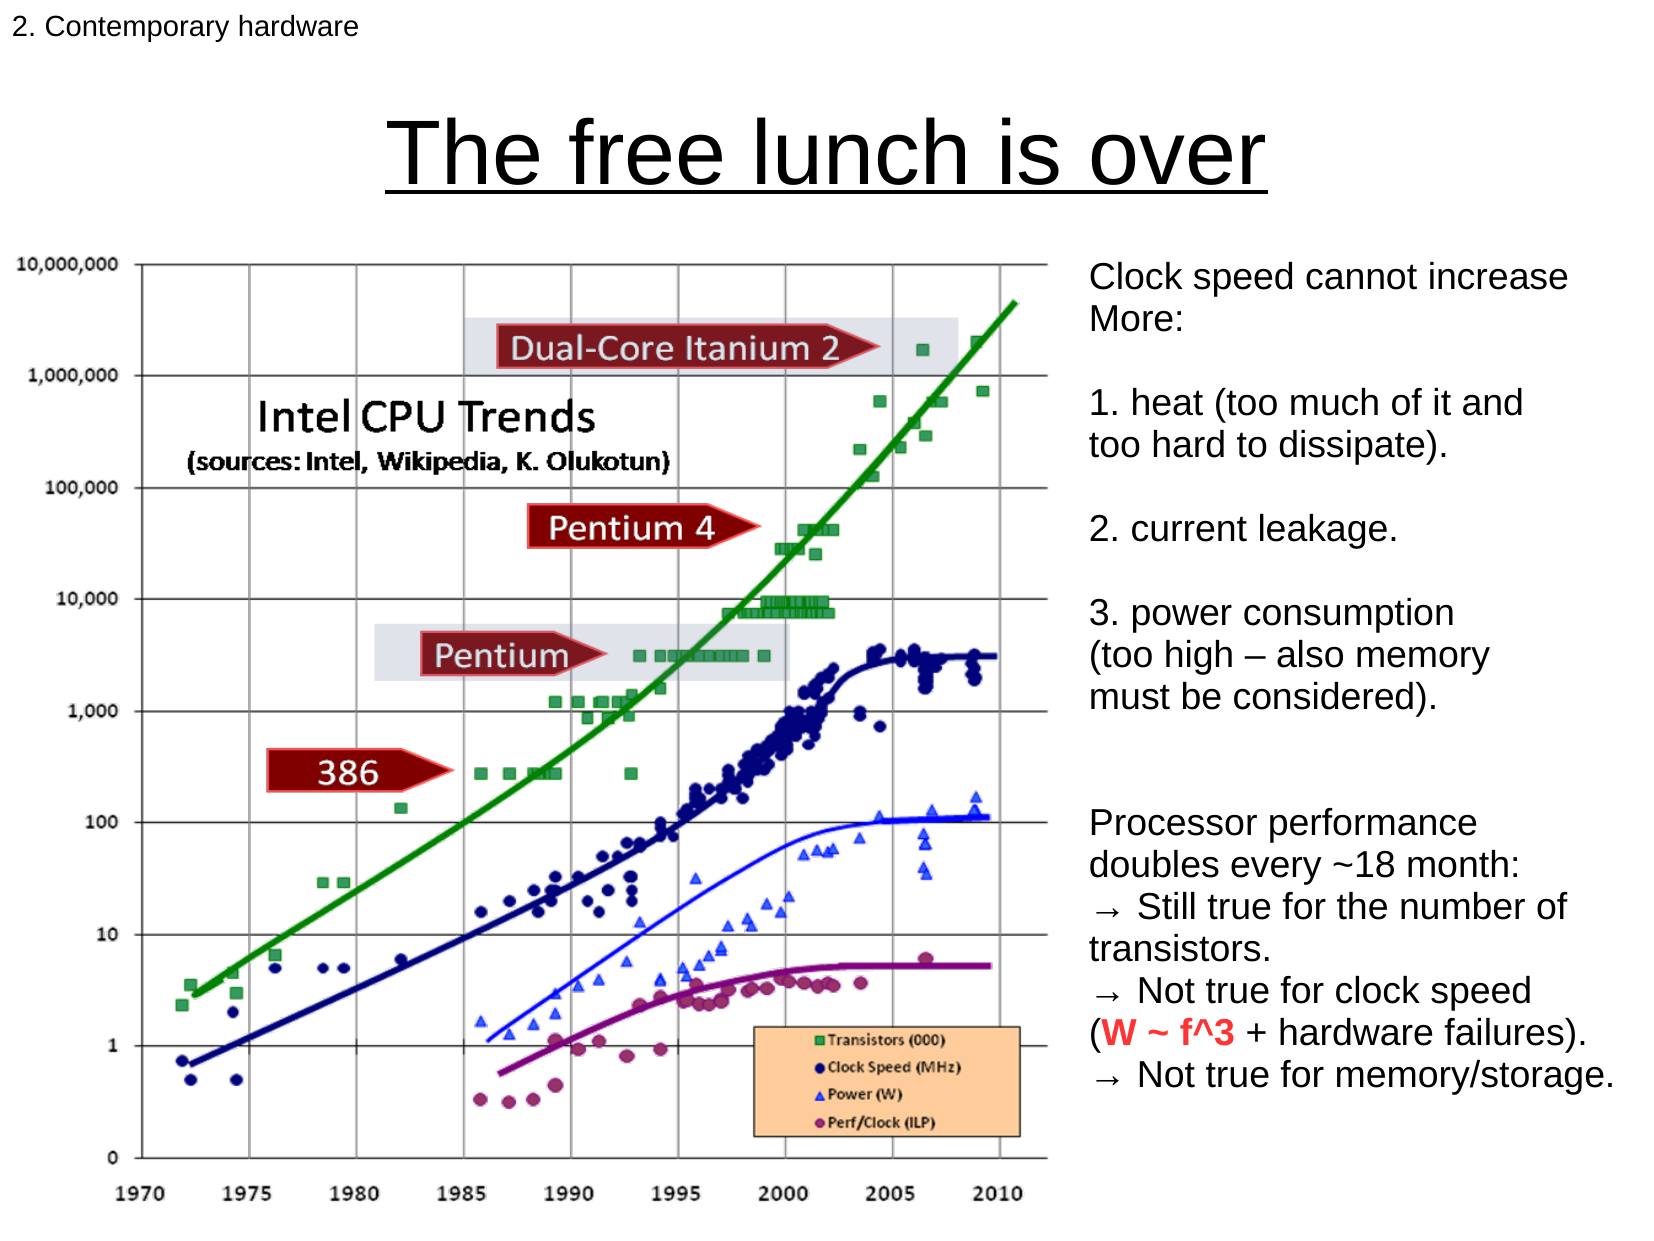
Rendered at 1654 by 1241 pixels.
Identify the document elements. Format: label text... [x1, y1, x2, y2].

picture [5, 229, 1075, 1217]
title The free lunch is over [82, 49, 1571, 248]
text_box 2. Contemporary hardware [11, 8, 815, 44]
text_box Clock speed cannot increase More: 1. heat (too much of it and too hard to dissipate). 2. current leakage. 3. power consumption (too high – also memory must be considered). Processor performance doubles every ~18 month: → Still true for the number of transistors. → Not true for clock speed (W ~ f^3 + hardware failures). → Not true for memory/storage. [1074, 248, 1631, 1103]
